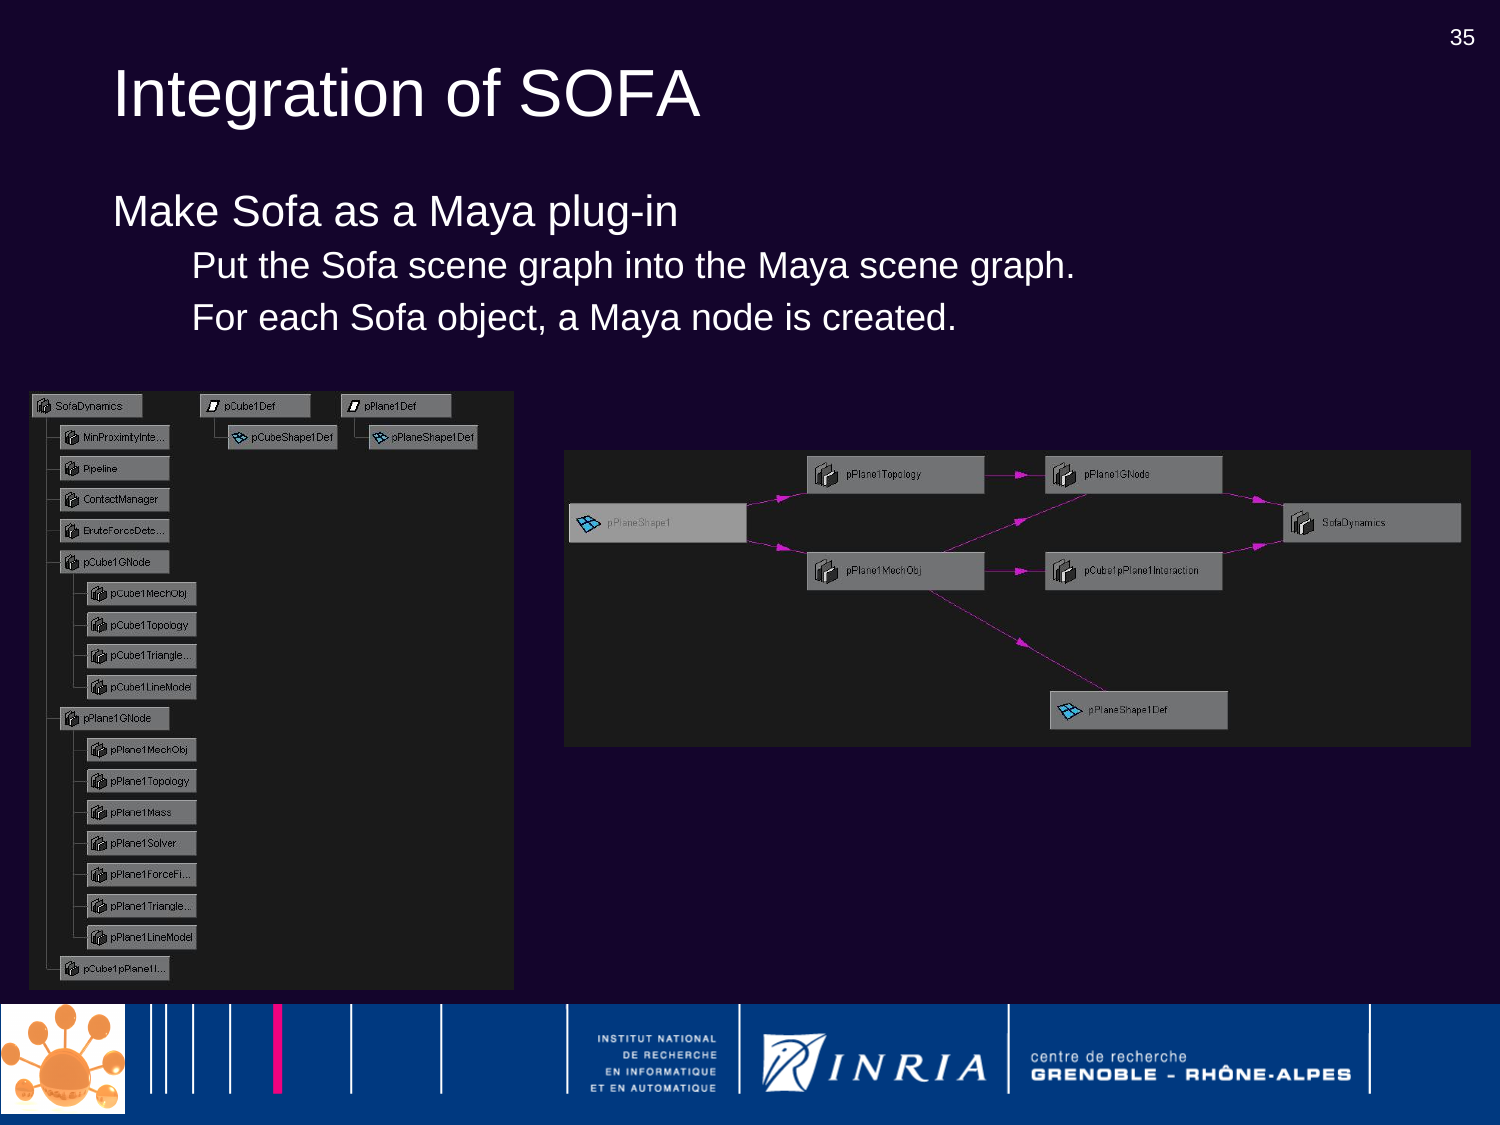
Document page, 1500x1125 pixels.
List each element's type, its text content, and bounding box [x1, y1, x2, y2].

picture [29, 391, 514, 990]
list Make Sofa as a Maya plug-in Put the Sofa scene graph into the Maya scene graph. For each Sofa object, a Maya node is created. [112, 186, 1476, 930]
picture [0, 1004, 1500, 1125]
title Integration of SOFA [112, 0, 1474, 188]
picture [564, 450, 1471, 747]
